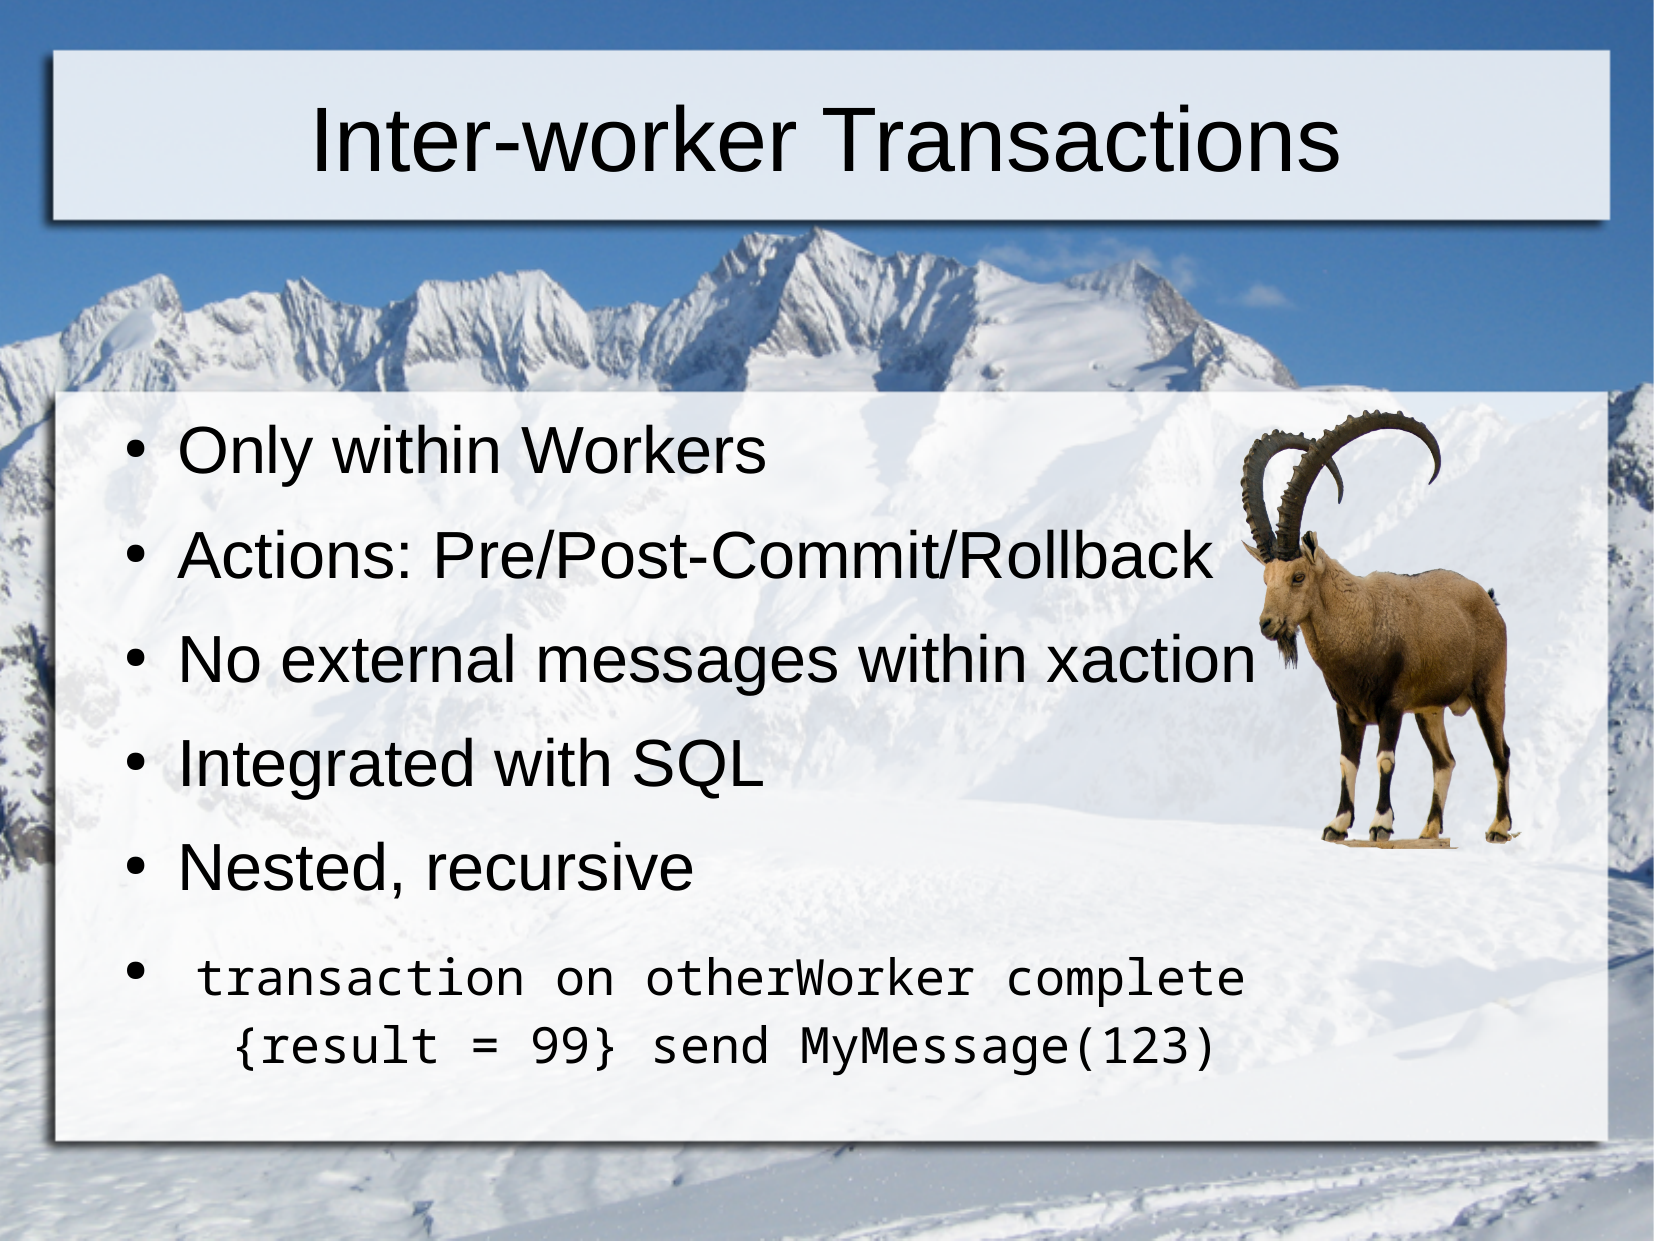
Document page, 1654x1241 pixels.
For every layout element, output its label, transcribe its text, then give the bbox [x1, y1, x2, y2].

list Only within Workers Actions: Pre/Post-Commit/Rollback No external messages within xaction Integrated with SQL Nested, recursive transaction on otherWorker complete {result = 99} send MyMessage(123) [88, 413, 1571, 1126]
picture [0, 0, 1654, 1241]
title Inter-worker Transactions [59, 61, 1595, 219]
